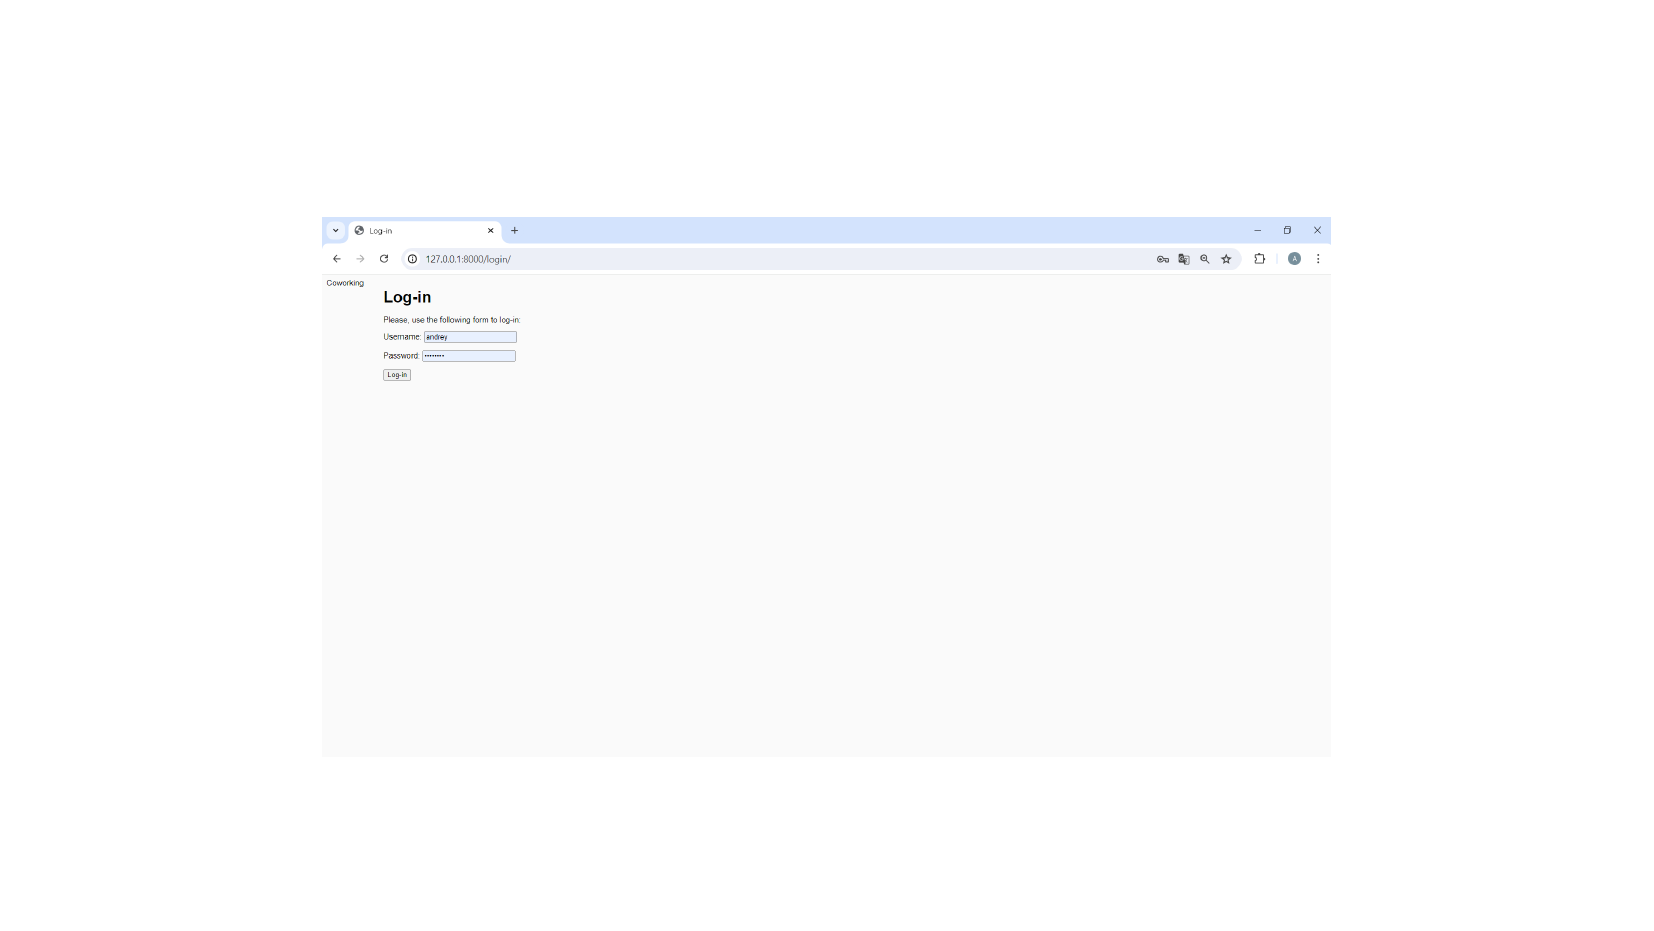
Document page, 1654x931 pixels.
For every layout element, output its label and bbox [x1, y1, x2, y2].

picture [322, 217, 1331, 758]
